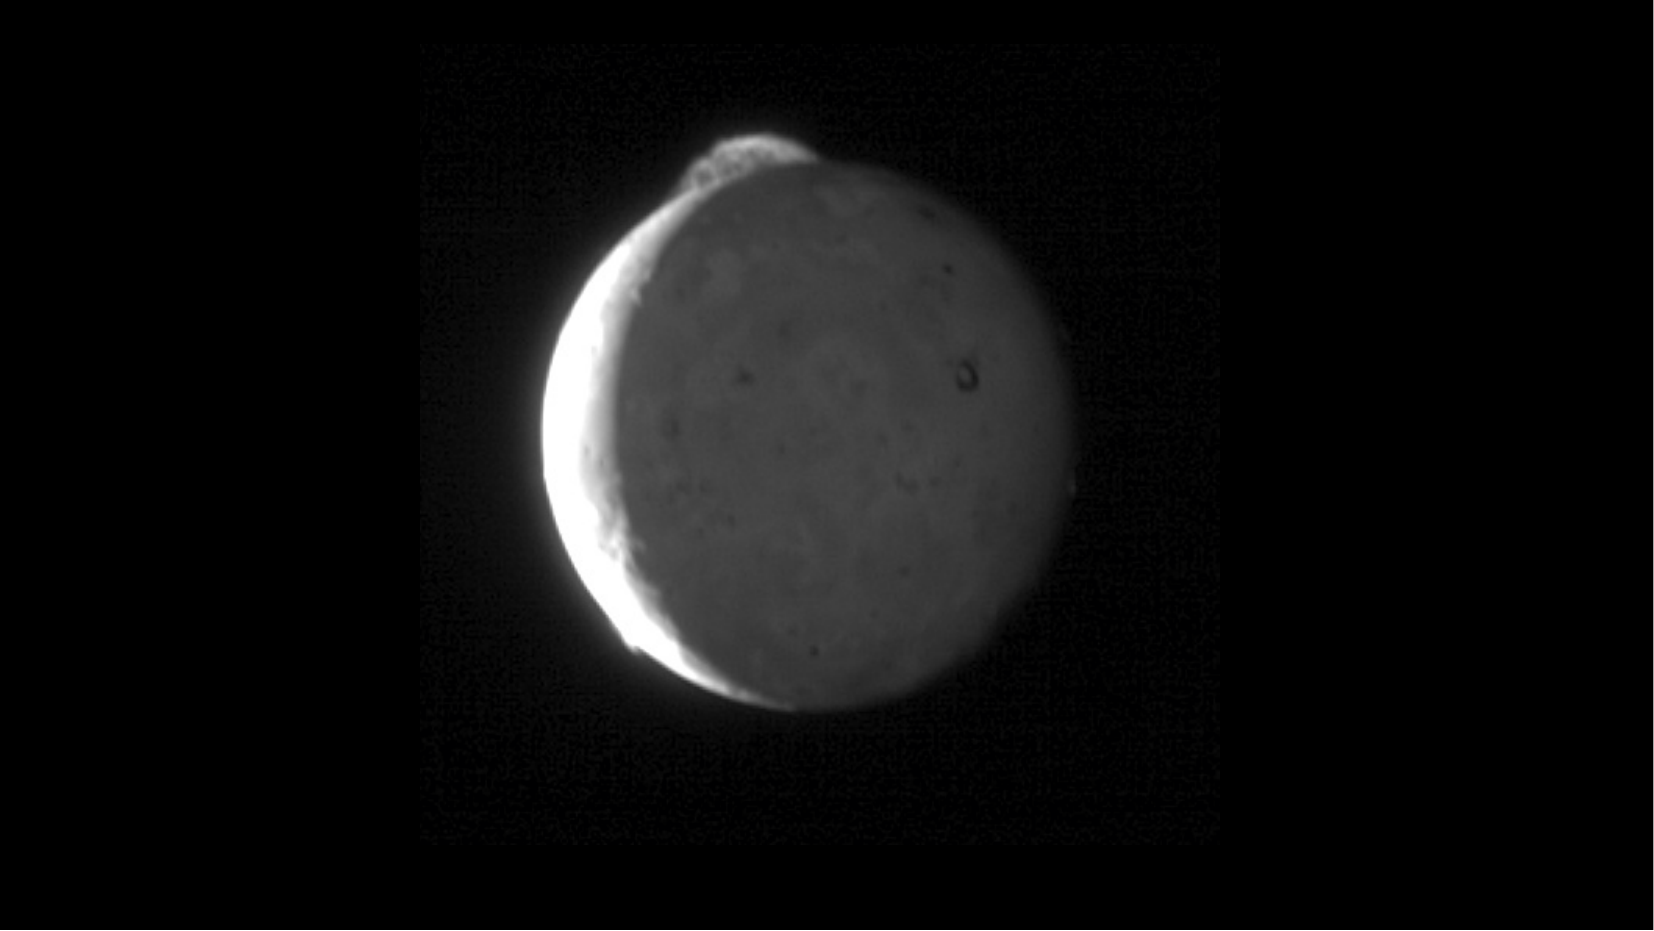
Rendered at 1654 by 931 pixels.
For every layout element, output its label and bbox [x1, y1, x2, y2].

picture [420, 44, 1220, 845]
